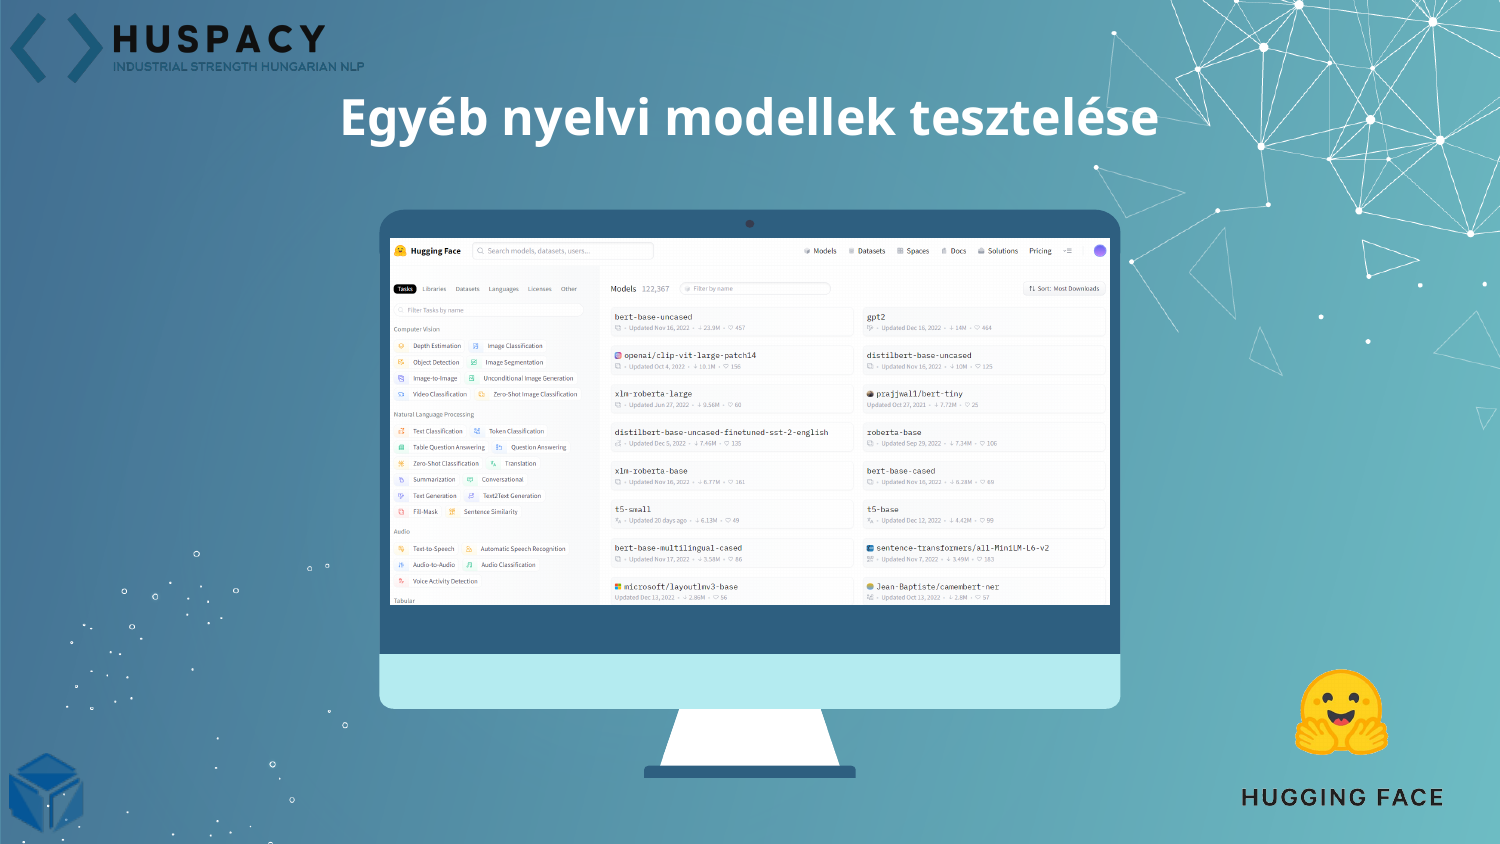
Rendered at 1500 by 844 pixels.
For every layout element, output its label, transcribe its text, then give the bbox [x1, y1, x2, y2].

title Egyéb nyelvi modellek tesztelése [322, 70, 1178, 162]
picture [0, 0, 1500, 844]
text_box [379, 209, 1121, 778]
